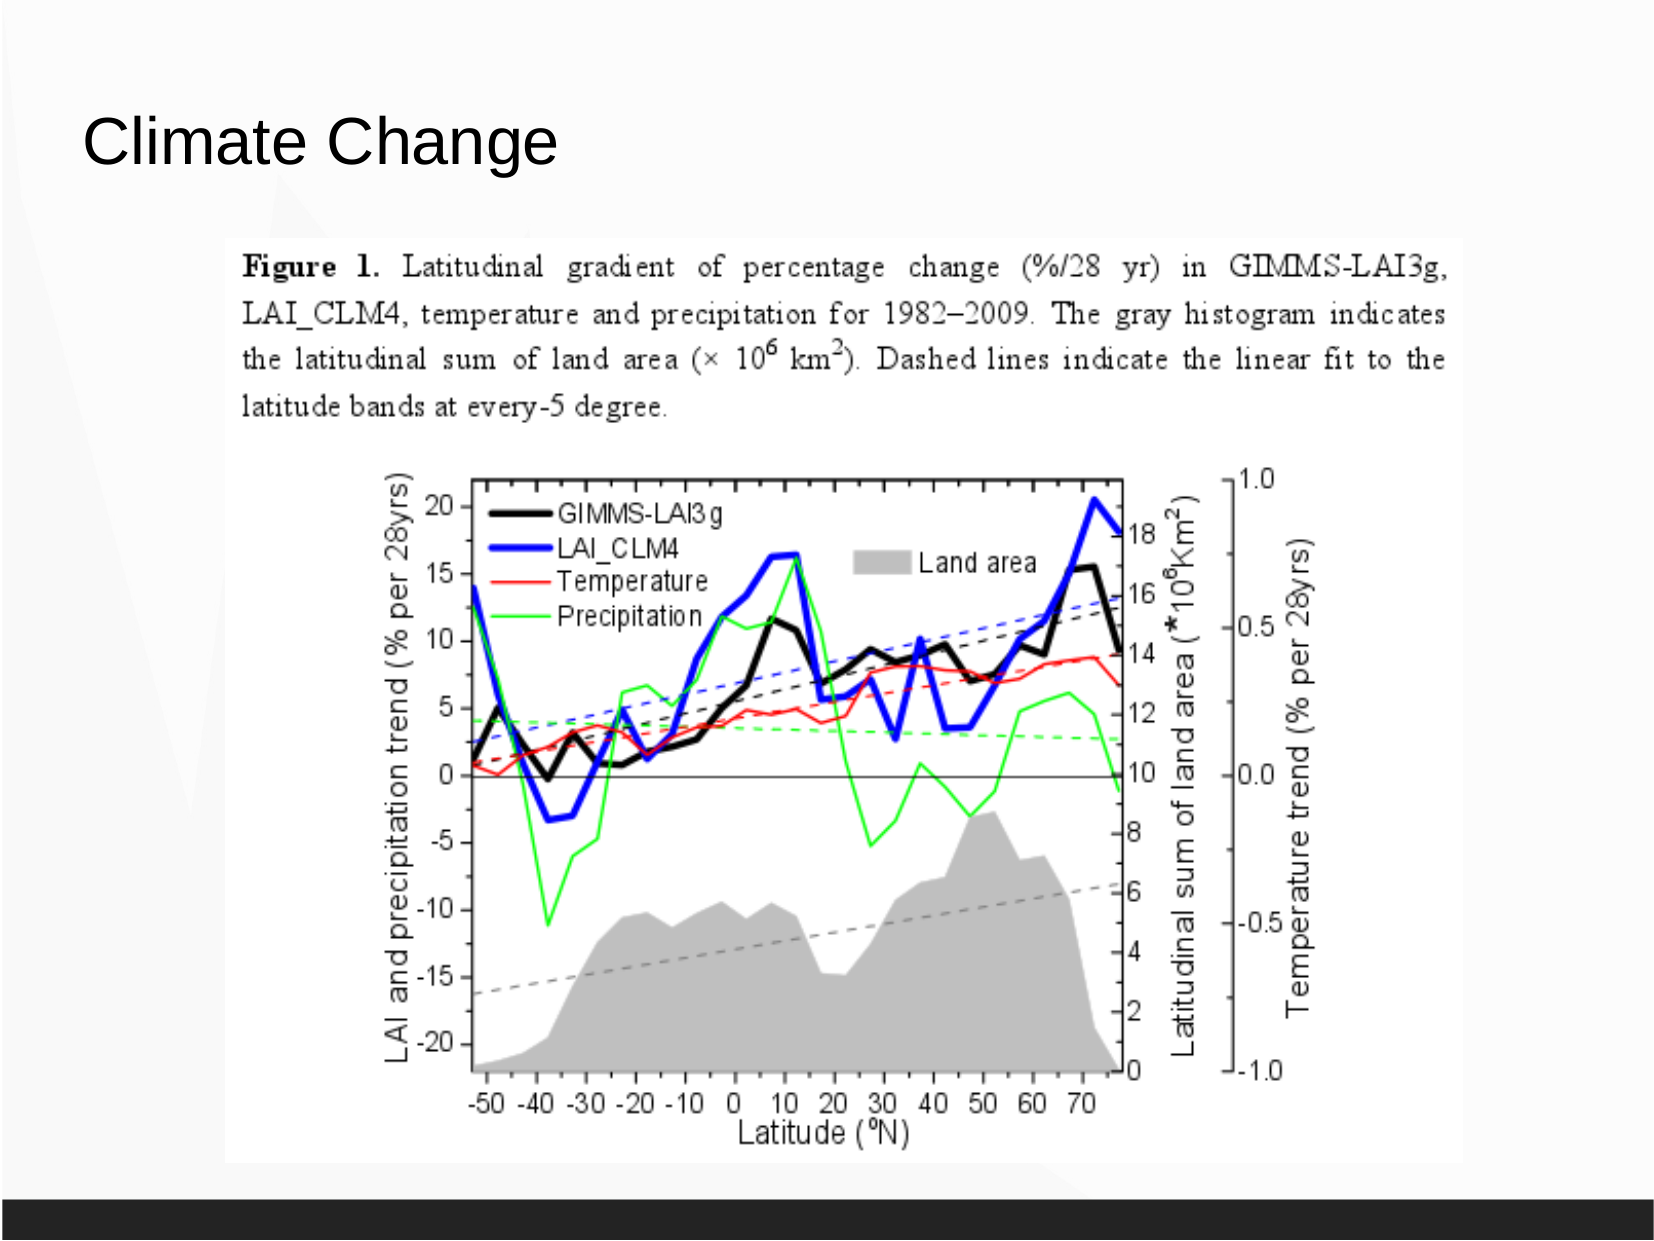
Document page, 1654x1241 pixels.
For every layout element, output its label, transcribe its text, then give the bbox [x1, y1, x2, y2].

title Climate Change [82, 45, 1571, 238]
picture [2, 0, 1654, 1241]
